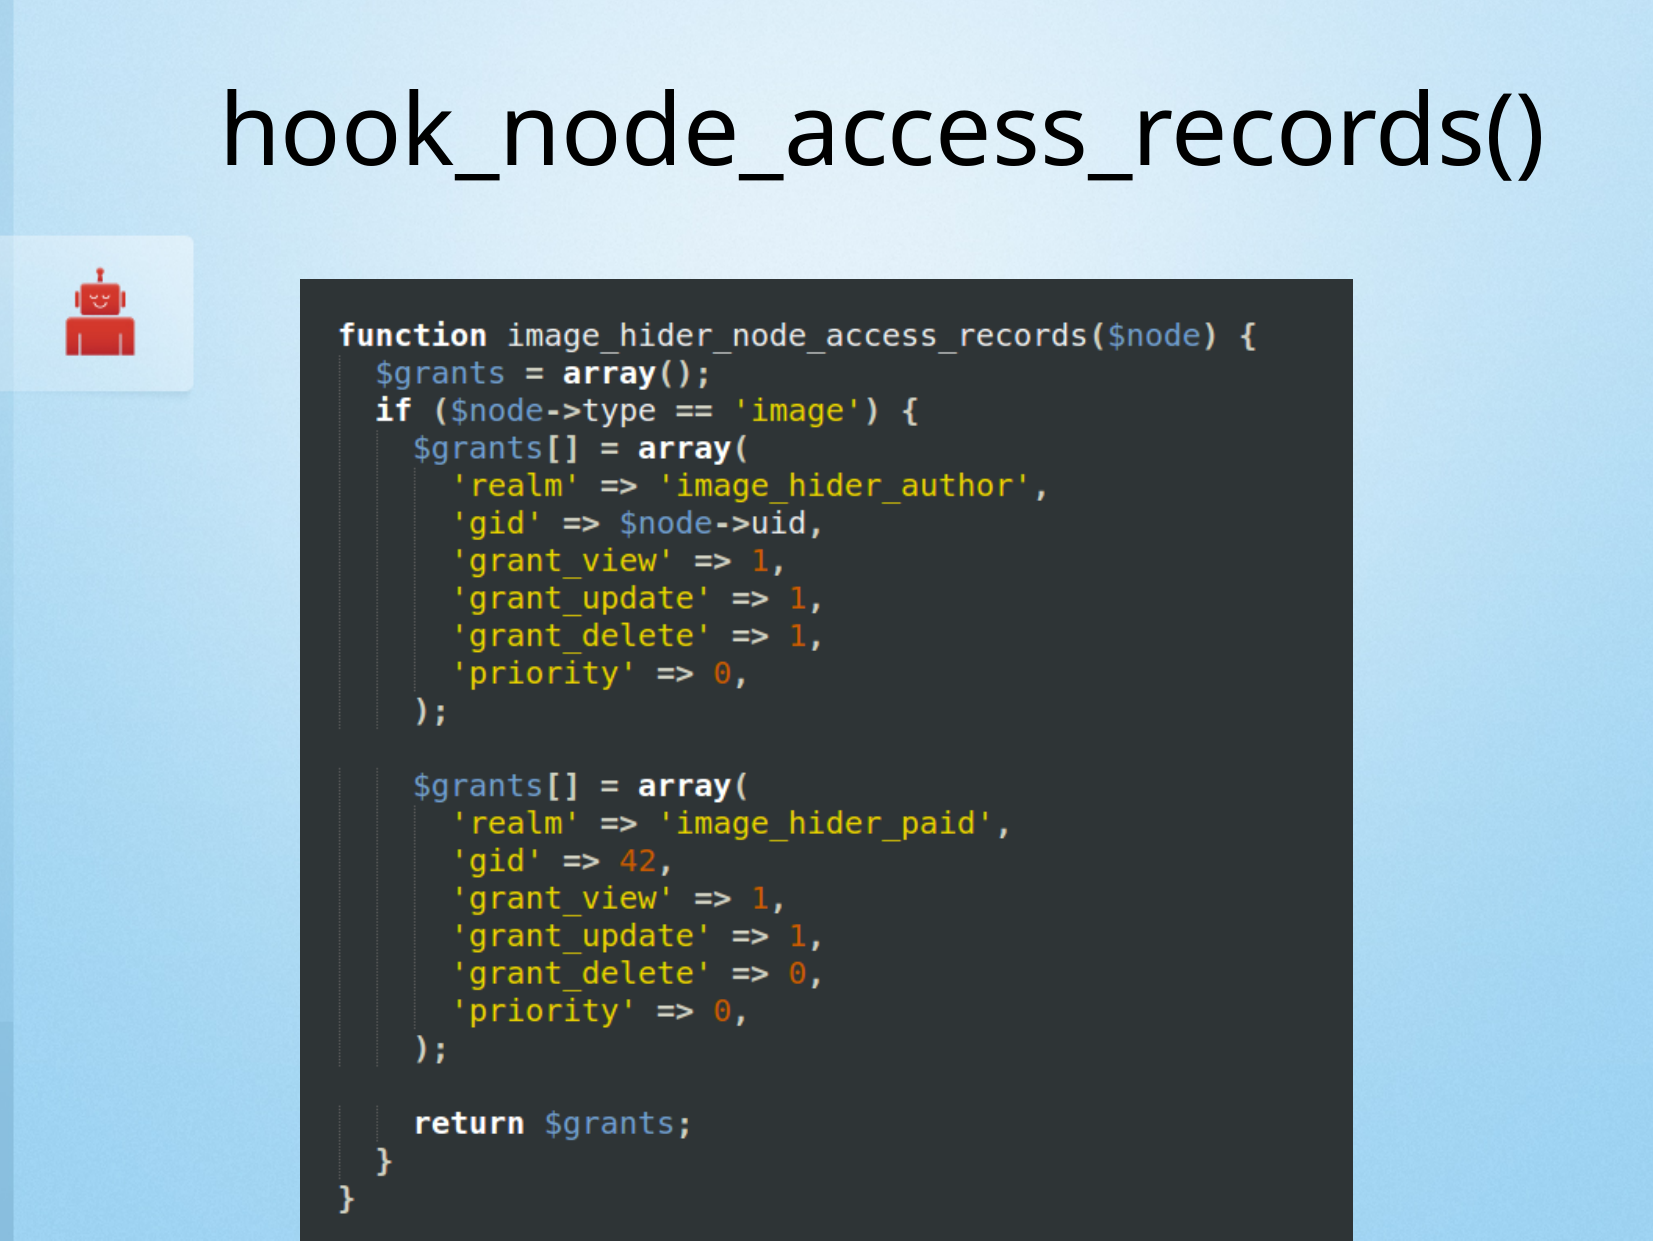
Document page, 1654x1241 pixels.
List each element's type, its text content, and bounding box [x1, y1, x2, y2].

text_box hook_node_access_records() [204, 50, 1449, 186]
picture [0, 0, 1653, 1241]
